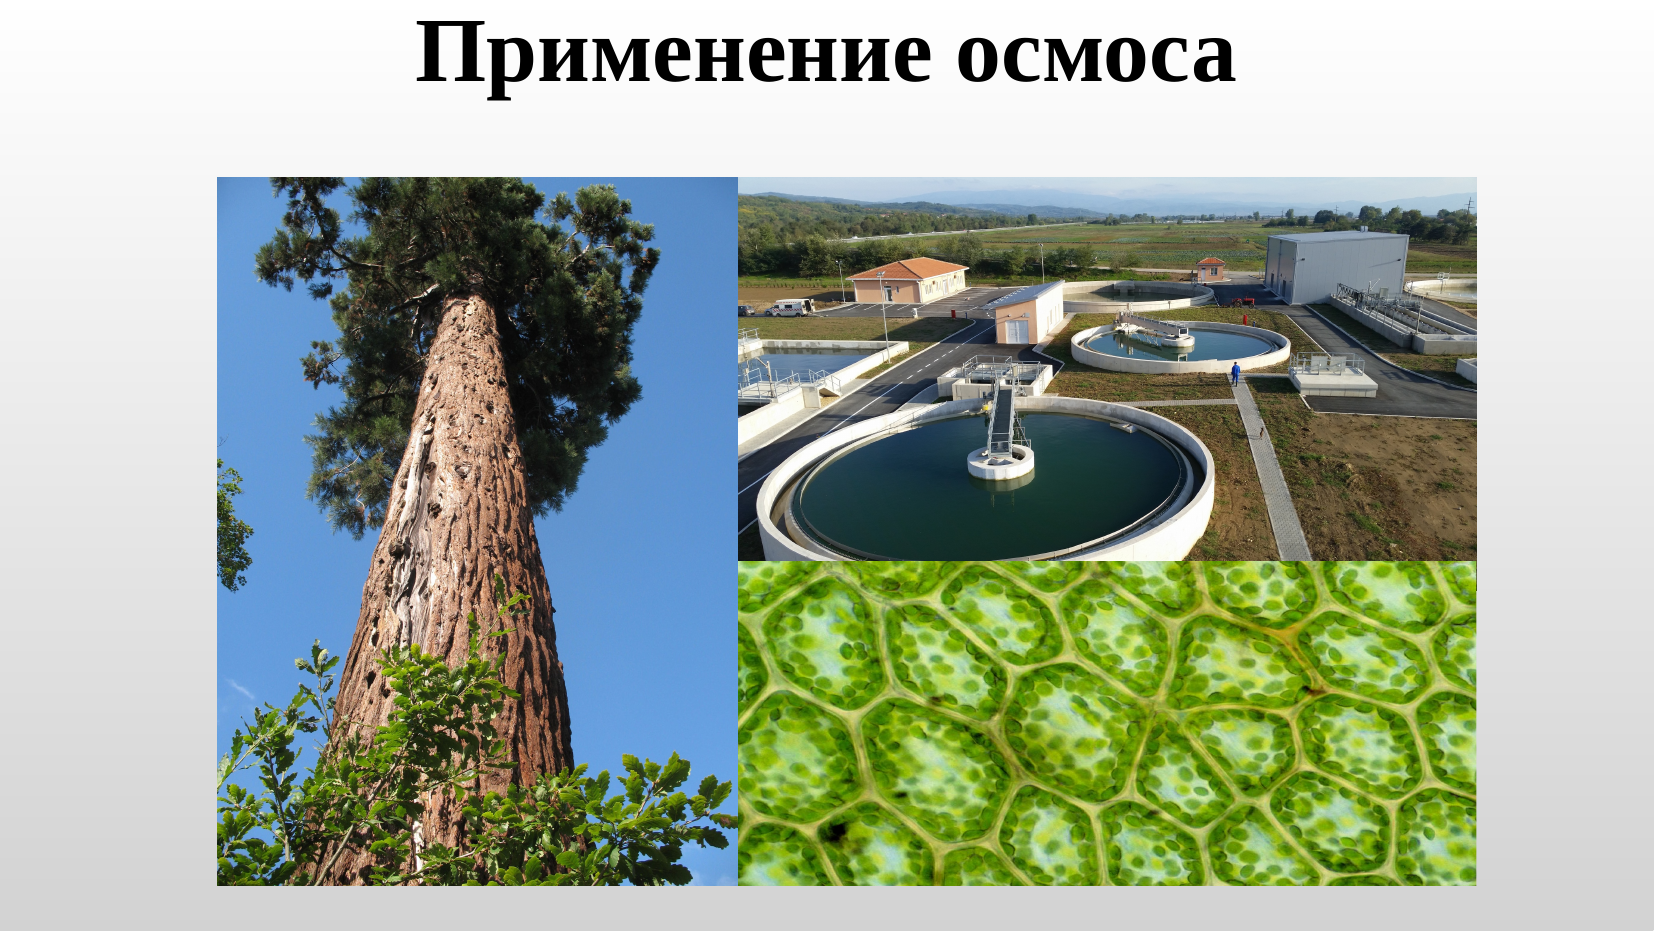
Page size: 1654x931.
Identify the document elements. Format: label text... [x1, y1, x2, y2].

title Применение осмоса [82, 0, 1571, 205]
picture [217, 177, 1477, 886]
